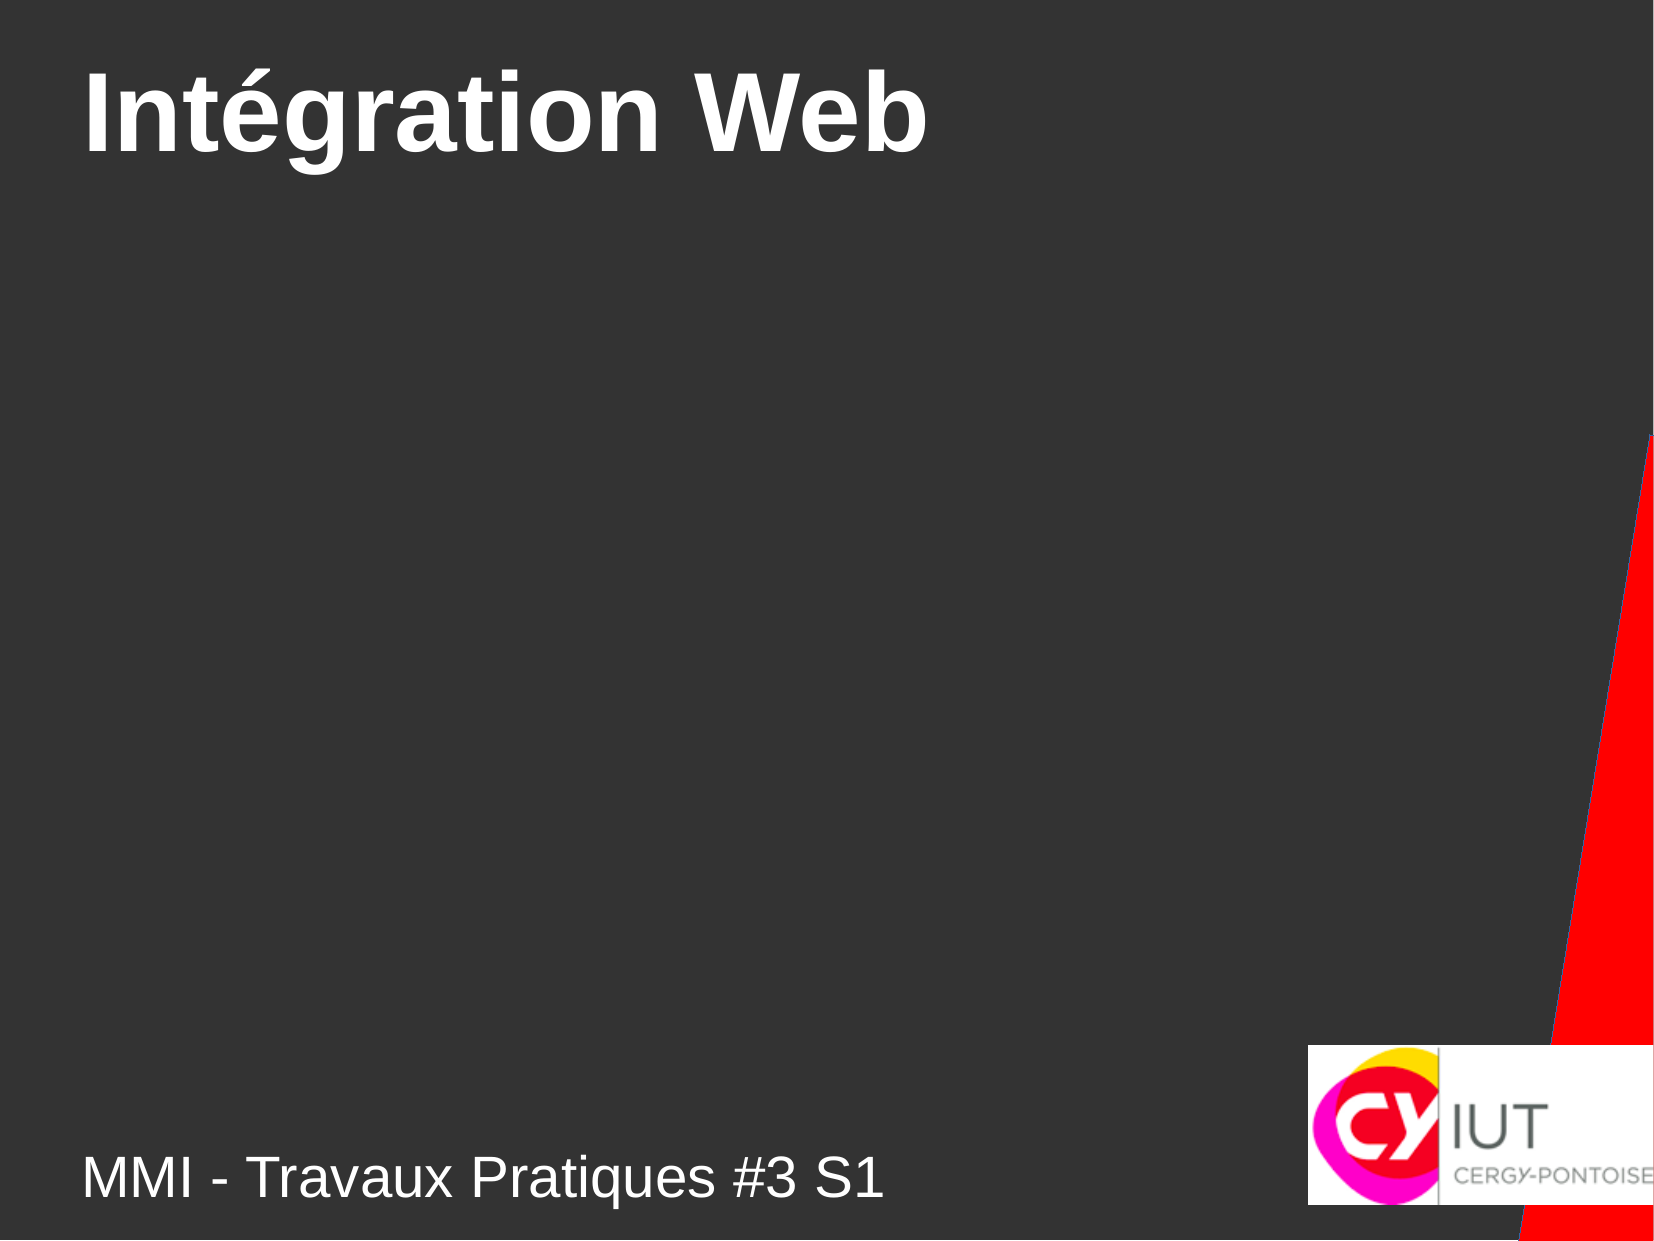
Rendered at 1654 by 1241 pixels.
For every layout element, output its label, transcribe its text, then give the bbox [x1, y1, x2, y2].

text_box [1550, 434, 1654, 1045]
picture [1308, 1045, 1654, 1205]
title Intégration Web [82, 49, 1571, 301]
title MMI - Travaux Pratiques #3 S1 [81, 1073, 1205, 1241]
text_box [1518, 1205, 1654, 1241]
